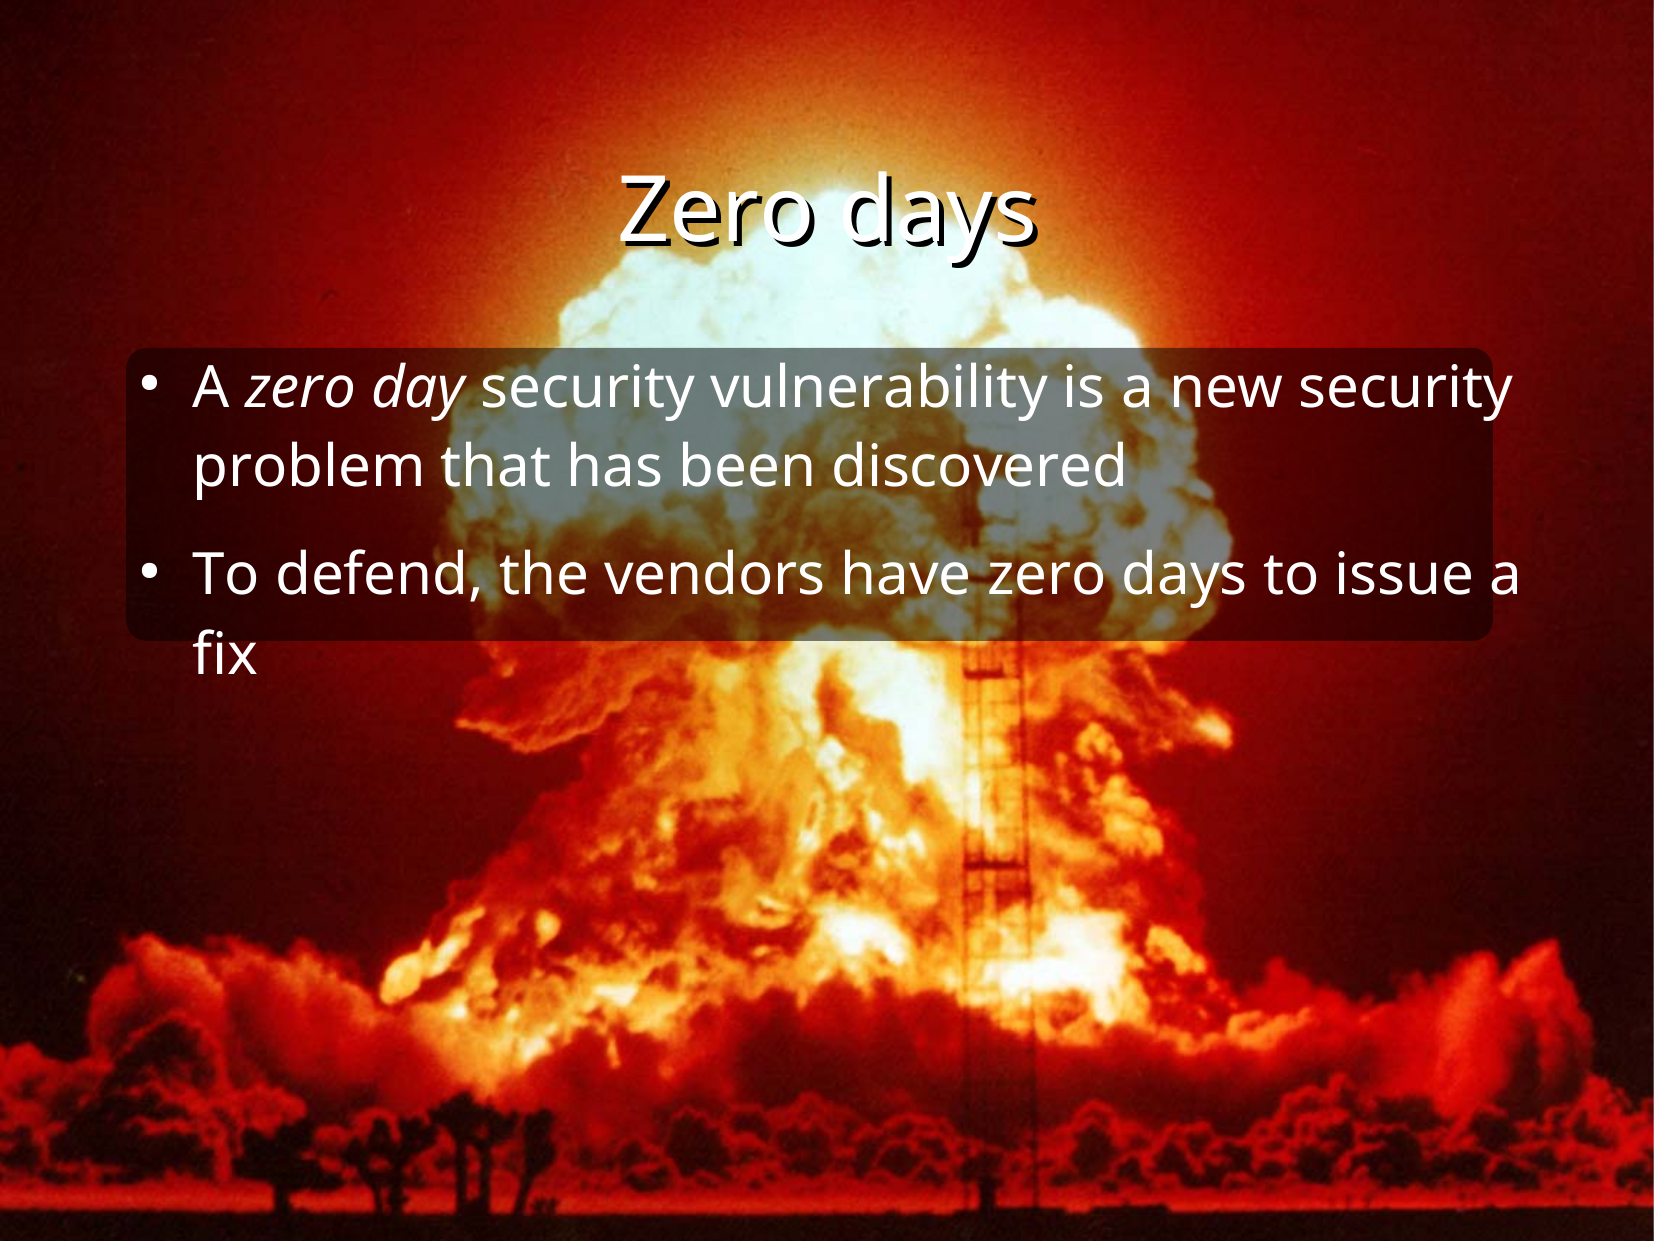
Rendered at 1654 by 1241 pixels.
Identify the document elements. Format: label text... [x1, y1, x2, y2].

title Zero days [121, 102, 1534, 310]
picture [0, 0, 1654, 1241]
list A zero day security vulnerability is a new security problem that has been discovered To defend, the vendors have zero days to issue a fix [121, 344, 1534, 1127]
